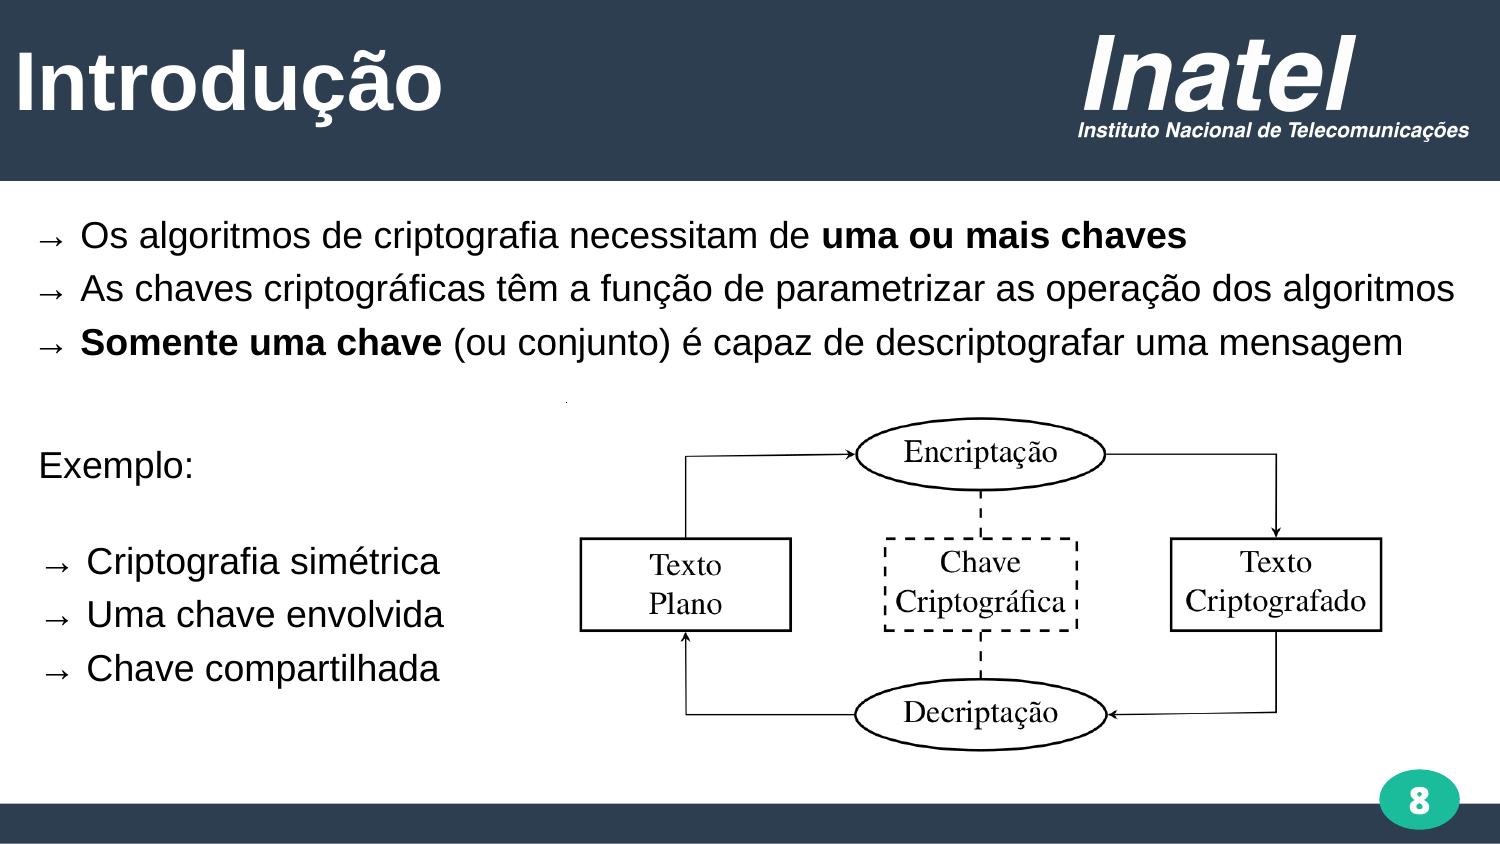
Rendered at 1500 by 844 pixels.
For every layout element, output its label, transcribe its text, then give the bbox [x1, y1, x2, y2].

text_box Introdução [0, 27, 1063, 136]
text_box → Os algoritmos de criptografia necessitam de uma ou mais chaves → As chaves criptográficas têm a função de parametrizar as operação dos algoritmos → Somente uma chave (ou conjunto) é capaz de descriptografar uma mensagem [17, 206, 1489, 390]
text_box Exemplo: → Criptografia simétrica → Uma chave envolvida → Chave compartilhada [23, 437, 556, 733]
picture [1078, 35, 1469, 142]
picture [566, 402, 1395, 762]
